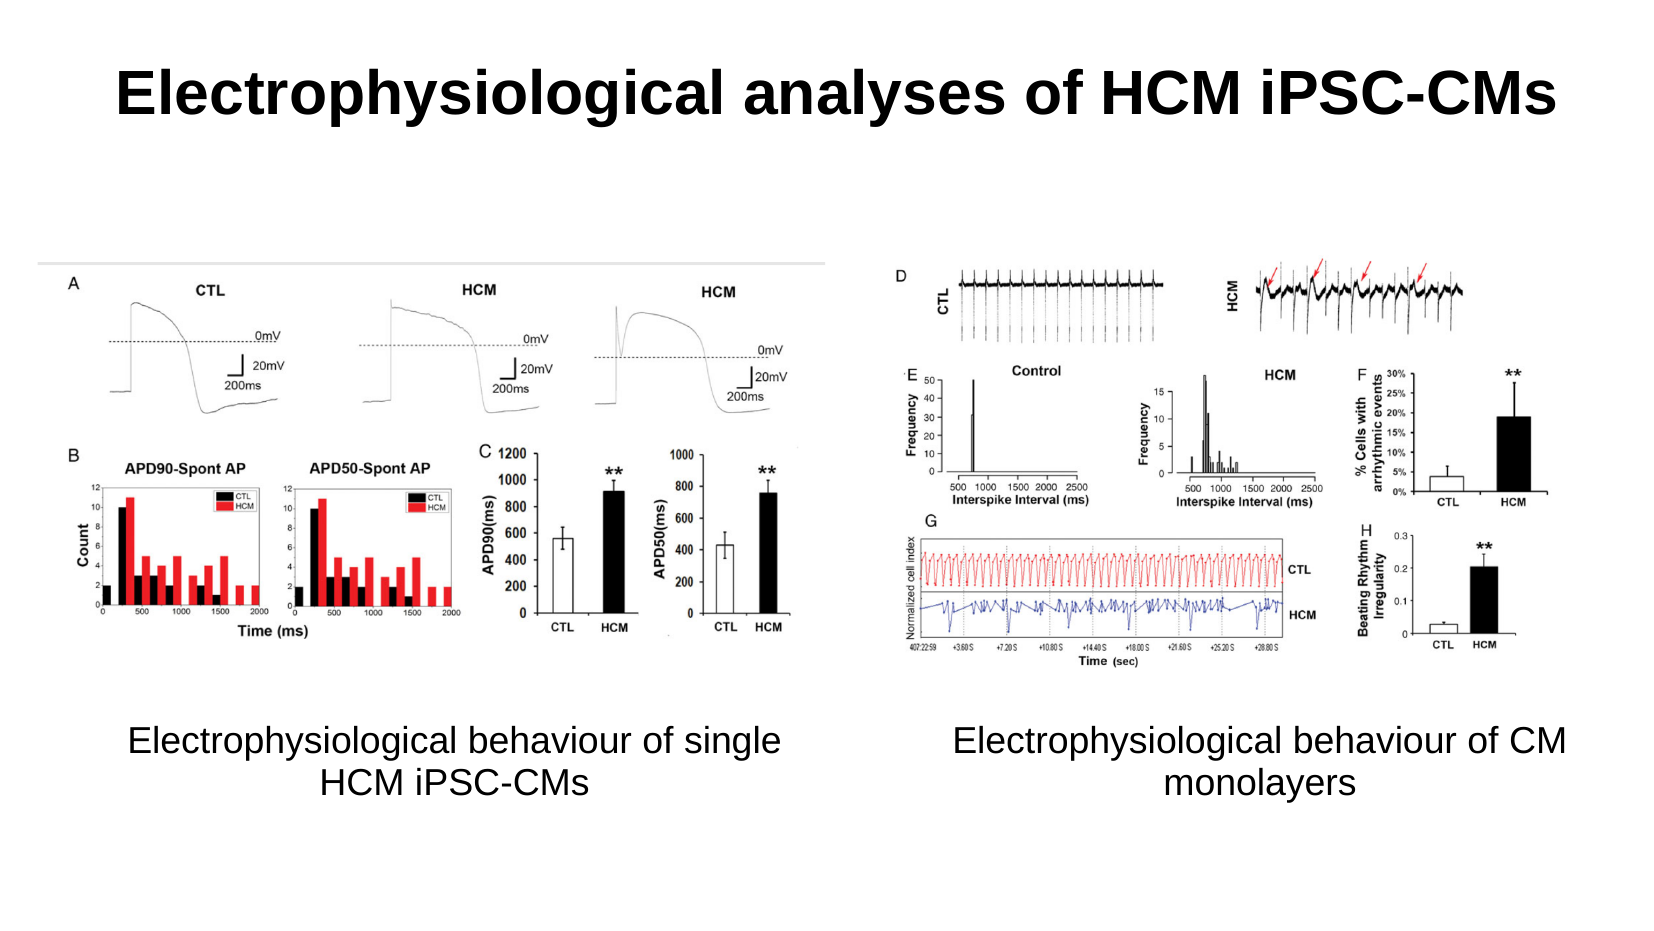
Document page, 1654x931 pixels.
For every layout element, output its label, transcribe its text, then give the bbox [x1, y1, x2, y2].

picture [862, 248, 1585, 676]
text_box Electrophysiological behaviour of CM monolayers [937, 712, 1583, 849]
text_box Electrophysiological behaviour of single HCM iPSC-CMs [112, 712, 797, 812]
picture [37, 262, 826, 651]
text_box Electrophysiological analyses of HCM iPSC-CMs [101, 51, 1576, 151]
